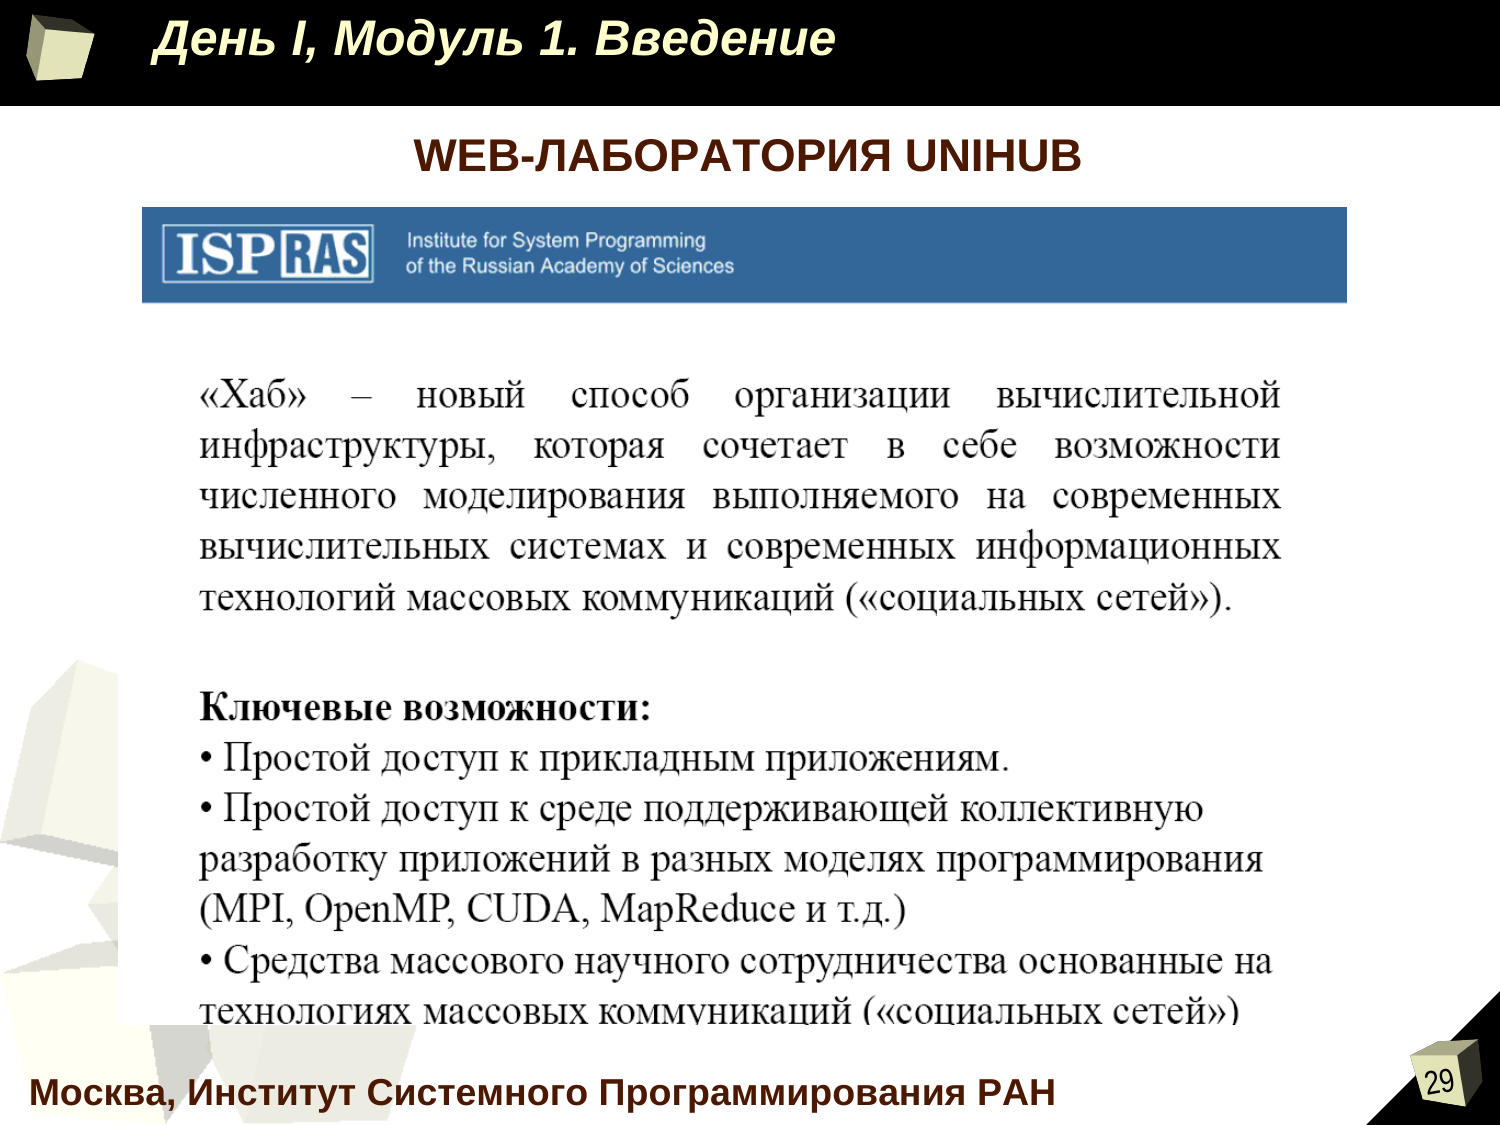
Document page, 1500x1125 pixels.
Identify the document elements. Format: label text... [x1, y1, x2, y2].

picture [423, 1088, 433, 1102]
picture [0, 188, 1388, 1125]
text_box WEB-ЛАБОРАТОРИЯ UNIHUB [0, 118, 1500, 188]
